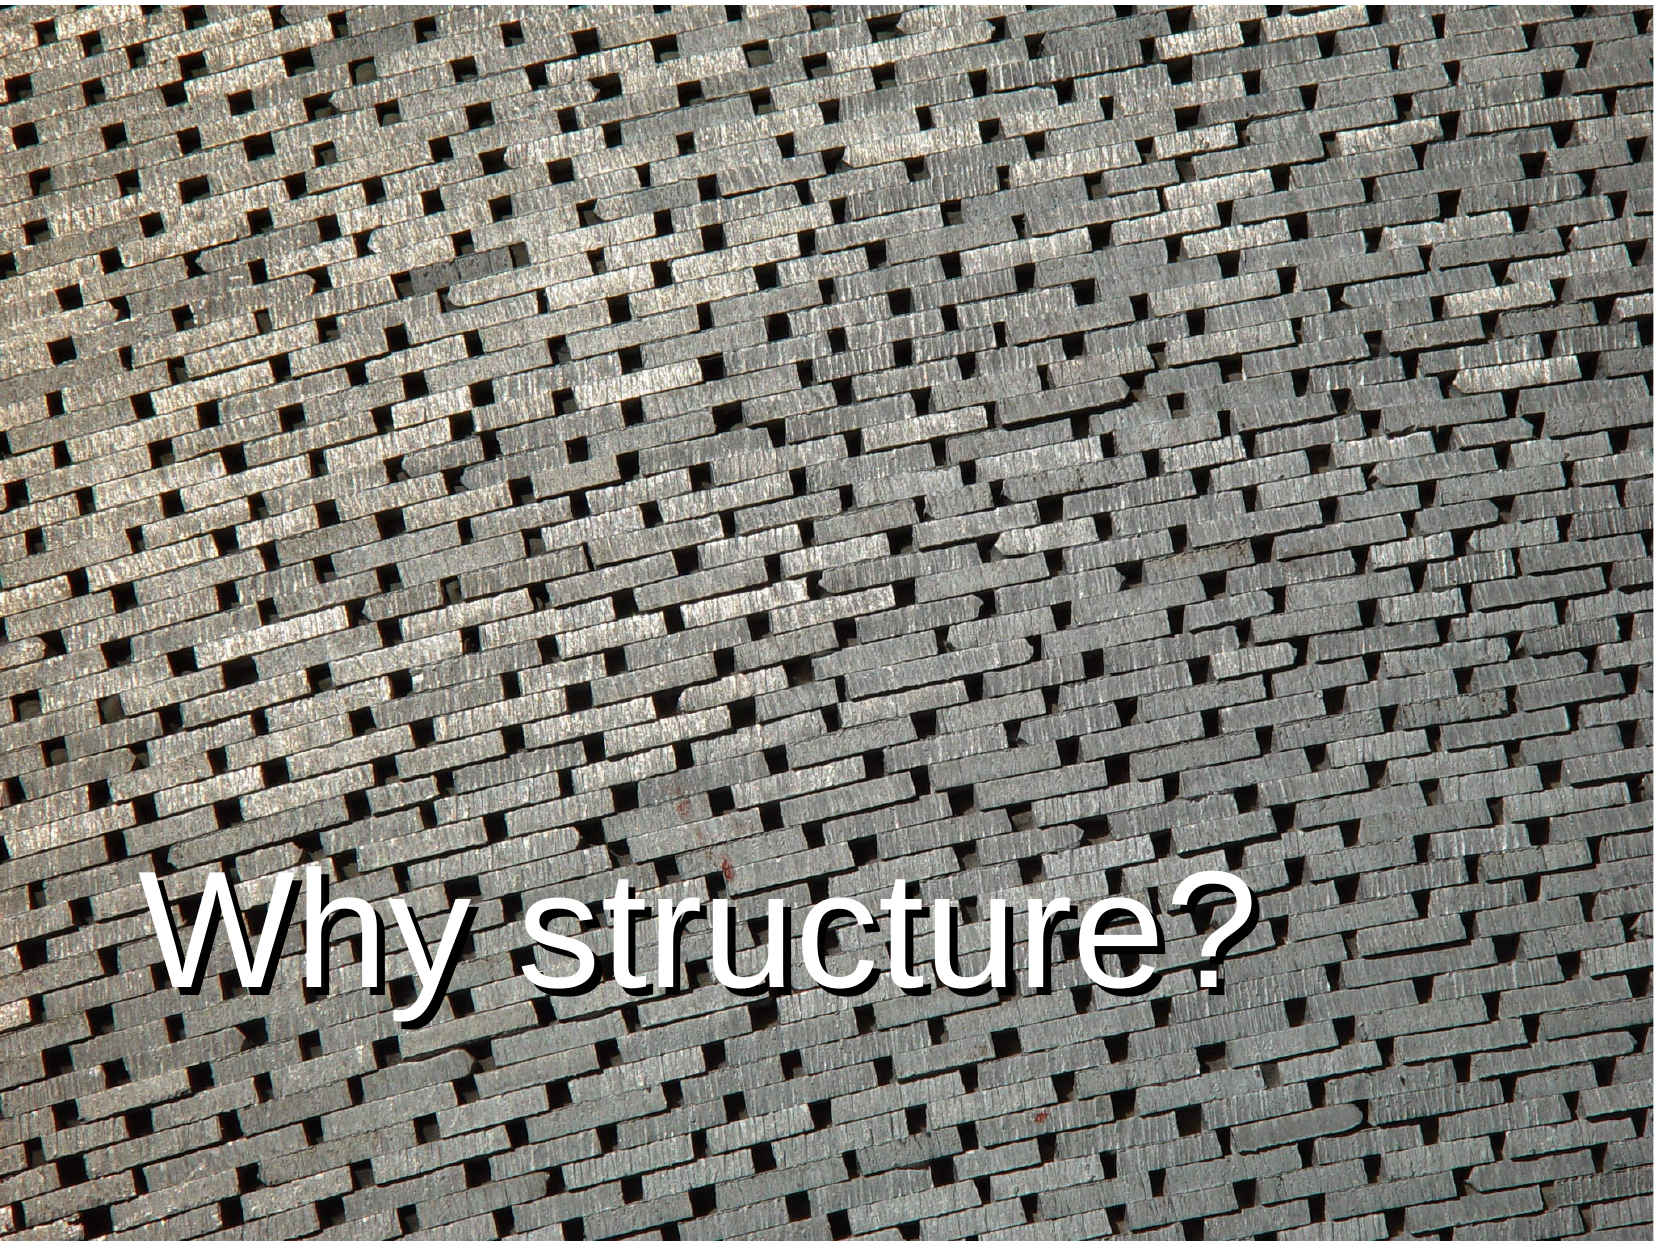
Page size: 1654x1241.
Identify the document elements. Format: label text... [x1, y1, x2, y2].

picture [0, 5, 1654, 1241]
subtitle Why structure? [0, 450, 1444, 1241]
